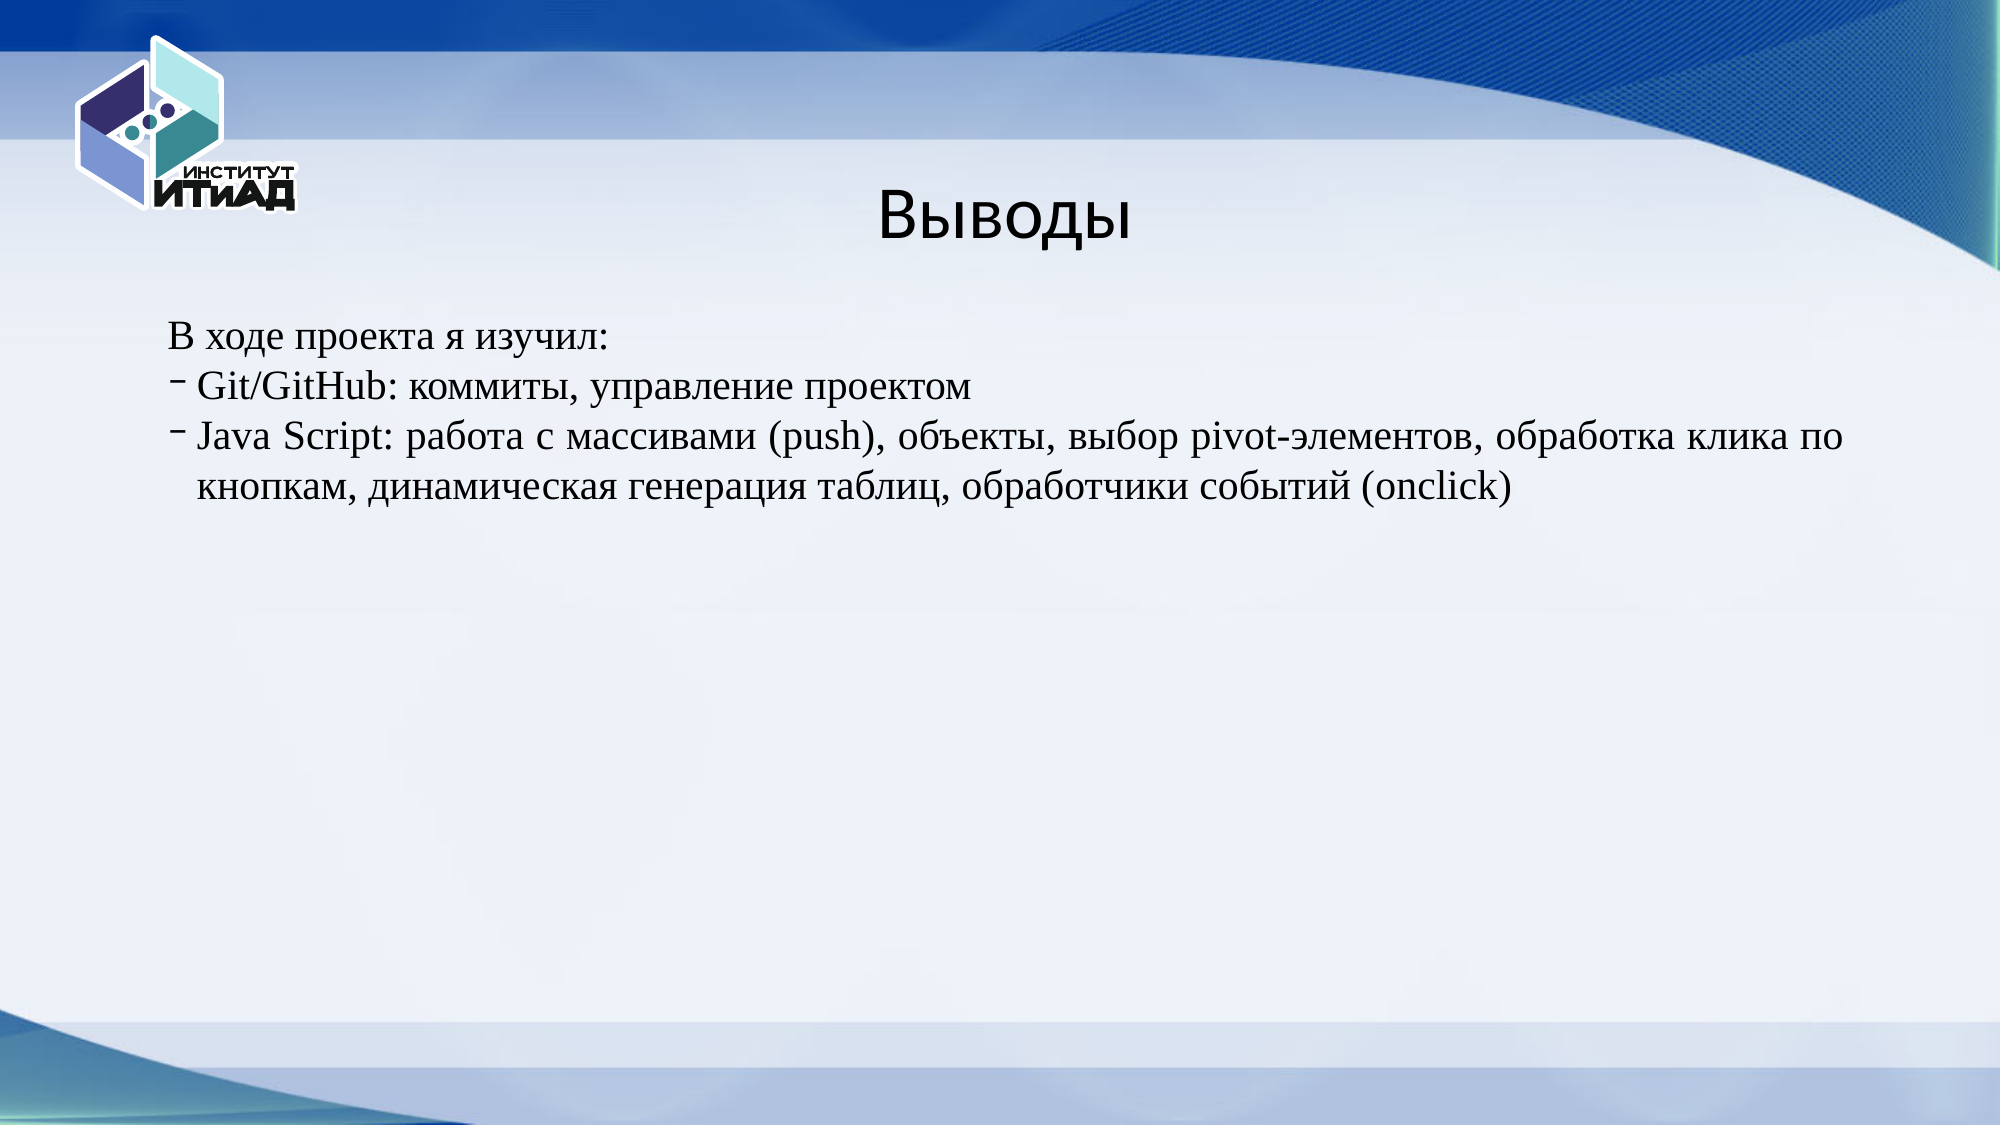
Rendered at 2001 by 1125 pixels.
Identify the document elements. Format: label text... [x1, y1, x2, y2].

text_box В ходе проекта я изучил: Git/GitHub: коммиты, управление проектом Java Script: работа с массивами (push), объекты, выбор pivot-элементов, обработка клика по кнопкам, динамическая генерация таблиц, обработчики событий (onclick) [152, 300, 1859, 516]
text_box Выводы [463, 156, 1548, 262]
picture [0, 0, 2000, 1125]
